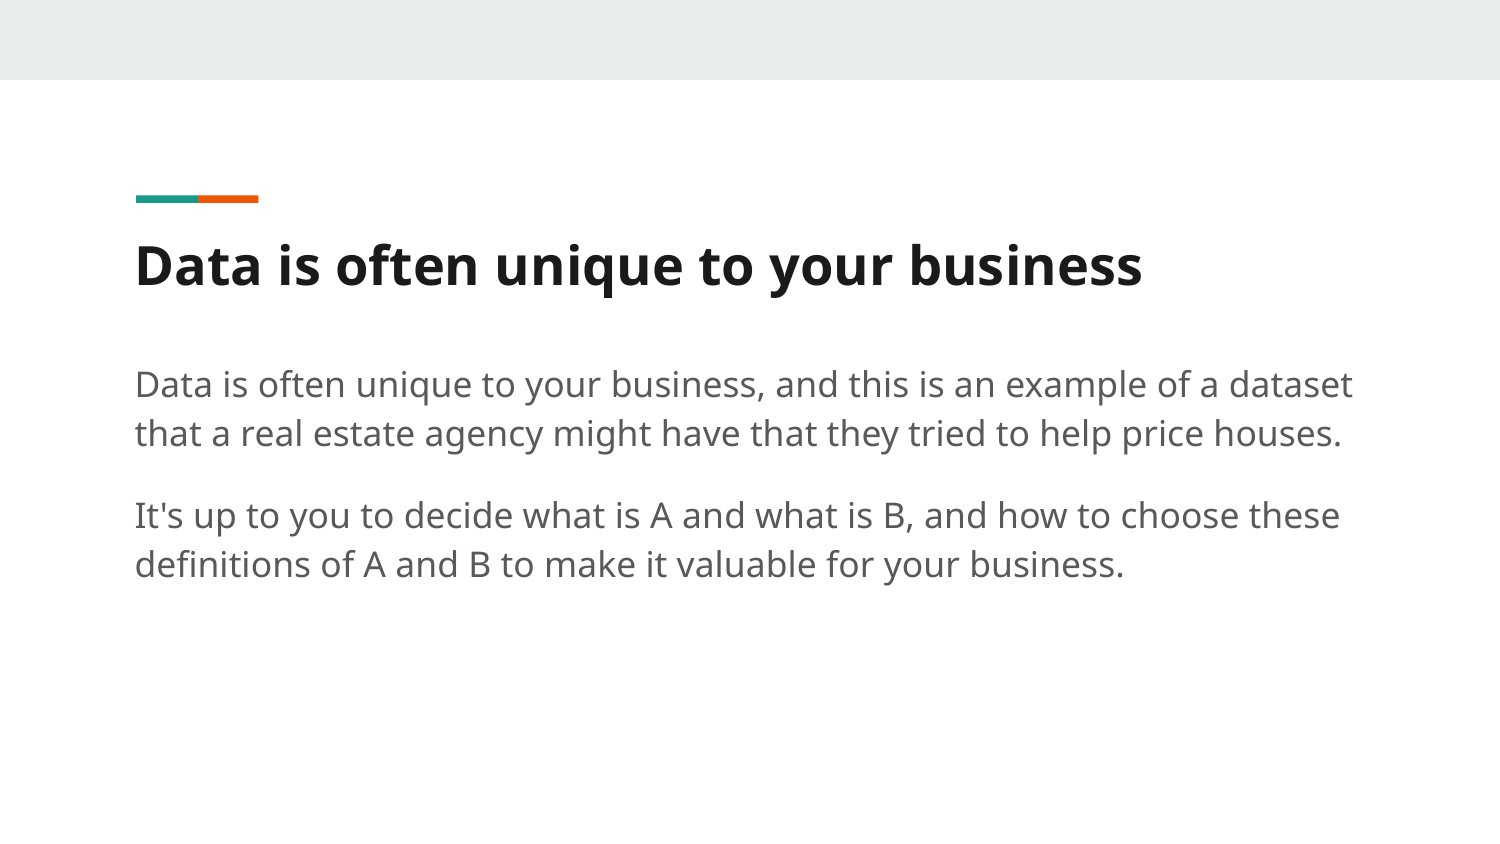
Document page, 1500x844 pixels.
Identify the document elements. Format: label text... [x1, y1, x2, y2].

list Data is often unique to your business, and this is an example of a dataset that a real estate agency might have that they tried to help price houses. It's up to you to decide what is A and what is B, and how to choose these definitions of A and B to make it valuable for your business. [119, 341, 1381, 690]
title Data is often unique to your business [119, 216, 1381, 305]
